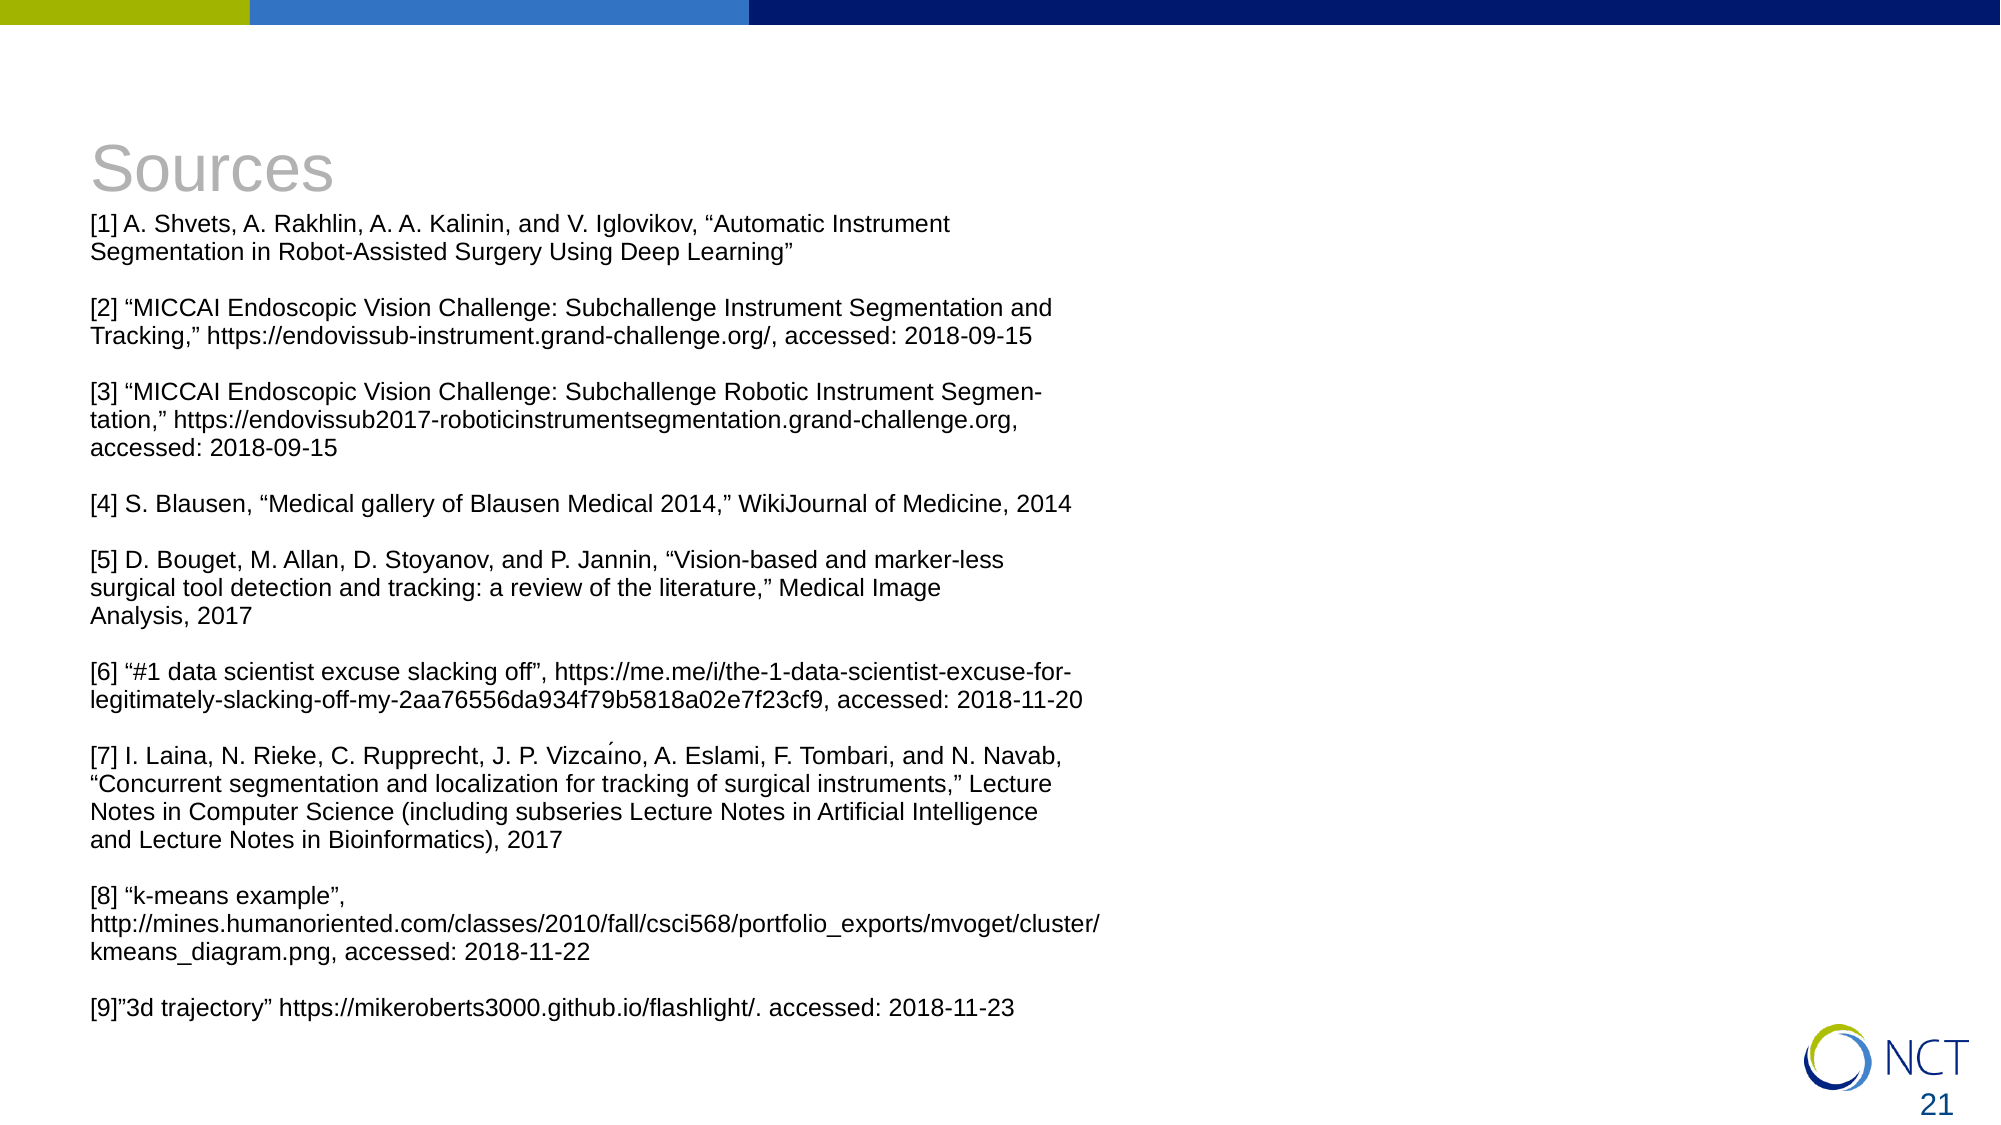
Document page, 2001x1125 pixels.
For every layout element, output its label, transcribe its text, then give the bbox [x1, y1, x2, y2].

title Sources [90, 75, 1882, 263]
picture [1804, 1024, 1969, 1091]
text_box 21 [1905, 1080, 1981, 1125]
subtitle [1] A. Shvets, A. Rakhlin, A. A. Kalinin, and V. Iglovikov, “Automatic Instrument Segmentation in Robot-Assisted Surgery Using Deep Learning” [2] “MICCAI Endoscopic Vision Challenge: Subchallenge Instrument Segmentation and Tracking,” https://endovissub-instrument.grand-challenge.org/, accessed: 2018-09-15 [3] “MICCAI Endoscopic Vision Challenge: Subchallenge Robotic Instrument Segmen- tation,” https://endovissub2017-roboticinstrumentsegmentation.grand-challenge.org, accessed: 2018-09-15 [4] S. Blausen, “Medical gallery of Blausen Medical 2014,” WikiJournal of Medicine, 2014 [5] D. Bouget, M. Allan, D. Stoyanov, and P. Jannin, “Vision-based and marker-less surgical tool detection and tracking: a review of the literature,” Medical Image Analysis, 2017 [6] “#1 data scientist excuse slacking off”, https://me.me/i/the-1-data-scientist-excuse-for-legitimately-slacking-off-my-2aa76556da934f79b5818a02e7f23cf9, accessed: 2018-11-20 [7] I. Laina, N. Rieke, C. Rupprecht, J. P. Vizcaı́no, A. Eslami, F. Tombari, and N. Navab, “Concurrent segmentation and localization for tracking of surgical instruments,” Lecture Notes in Computer Science (including subseries Lecture Notes in Artificial Intelligence and Lecture Notes in Bioinformatics), 2017 [8] “k-means example”, http://mines.humanoriented.com/classes/2010/fall/csci568/portfolio_exports/mvoget/cluster/kmeans_diagram.png, accessed: 2018-11-22 [9]”3d trajectory” https://mikeroberts3000.github.io/flashlight/. accessed: 2018-11-23 [90, 210, 1181, 1050]
